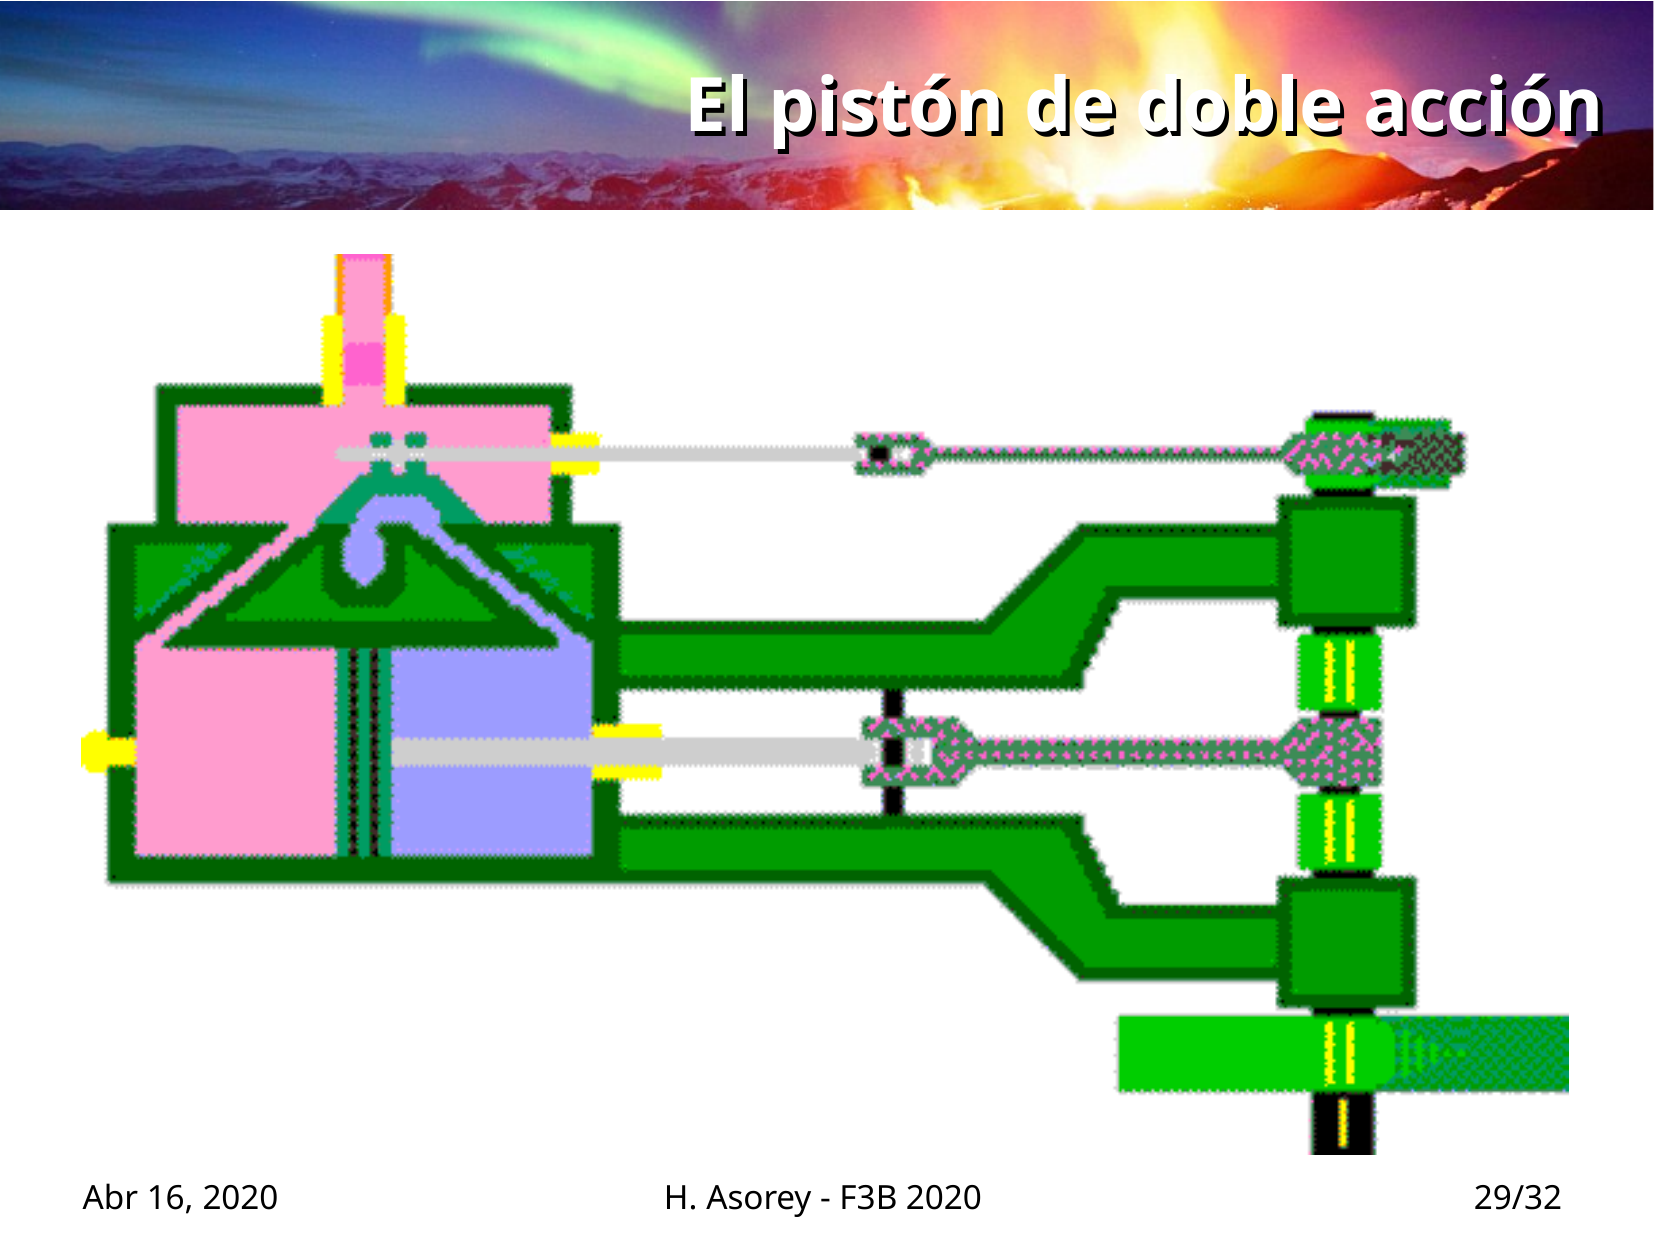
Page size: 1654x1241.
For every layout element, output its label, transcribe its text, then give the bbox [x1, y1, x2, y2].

title El pistón de doble acción [45, 15, 1606, 191]
picture [81, 254, 1569, 1156]
picture [0, 1, 1654, 210]
